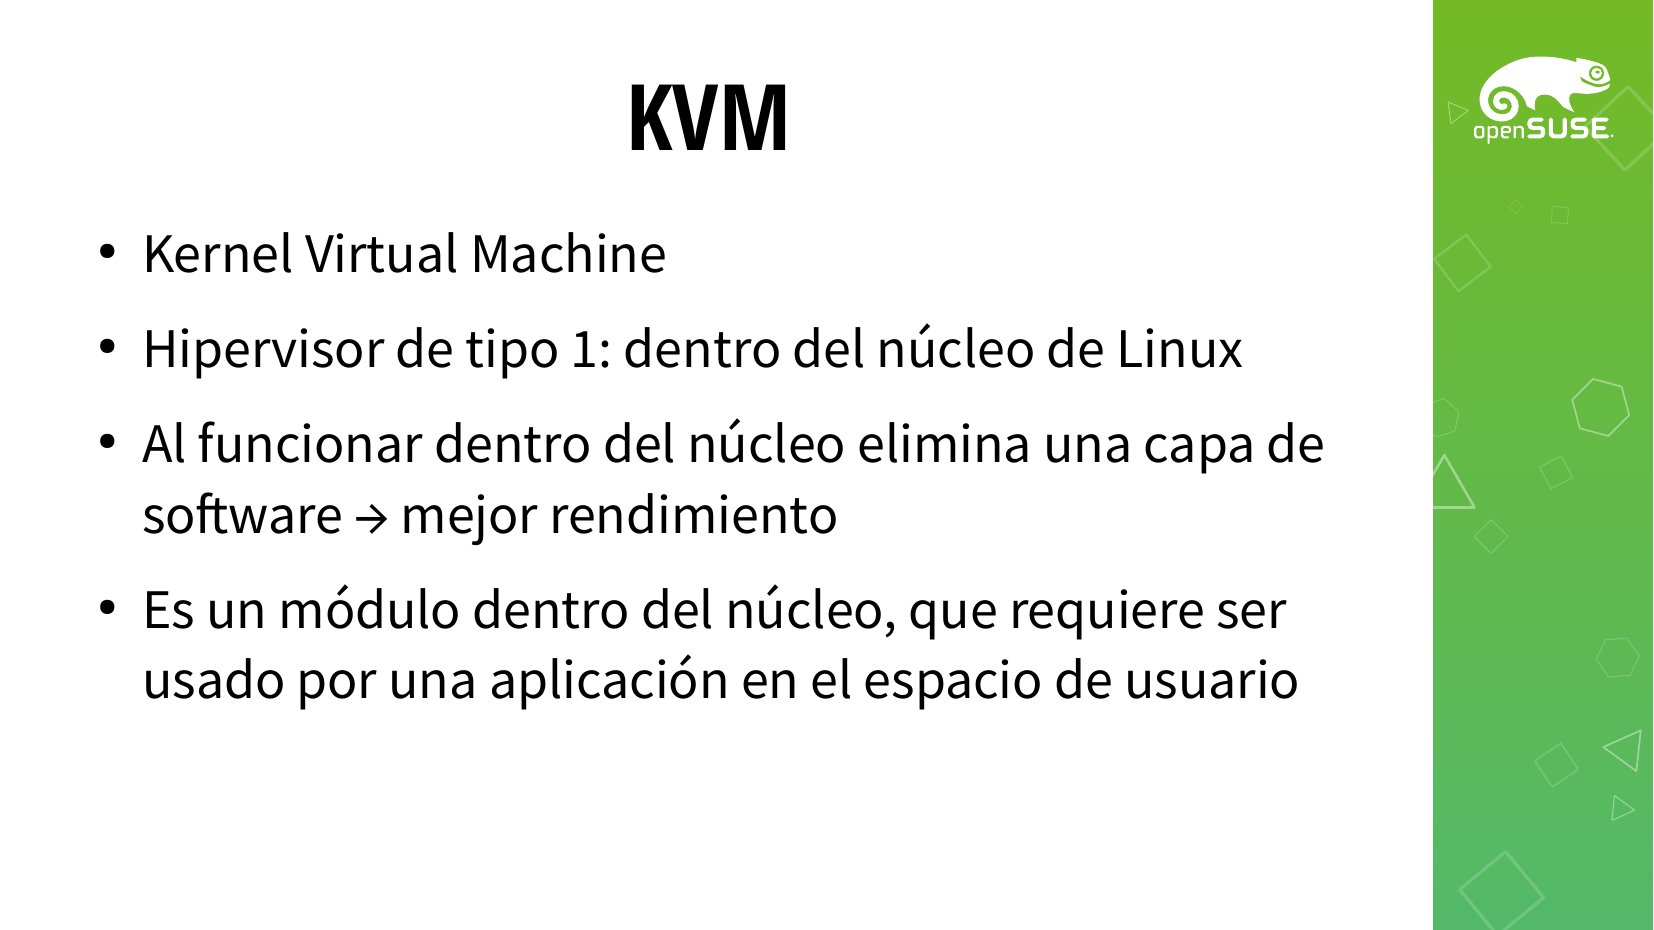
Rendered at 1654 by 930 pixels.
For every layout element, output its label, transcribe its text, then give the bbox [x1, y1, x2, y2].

title KVM [82, 37, 1336, 193]
list Kernel Virtual Machine Hipervisor de tipo 1: dentro del núcleo de Linux Al funcionar dentro del núcleo elimina una capa de software → mejor rendimiento Es un módulo dentro del núcleo, que requiere ser usado por una aplicación en el espacio de usuario [82, 217, 1336, 757]
